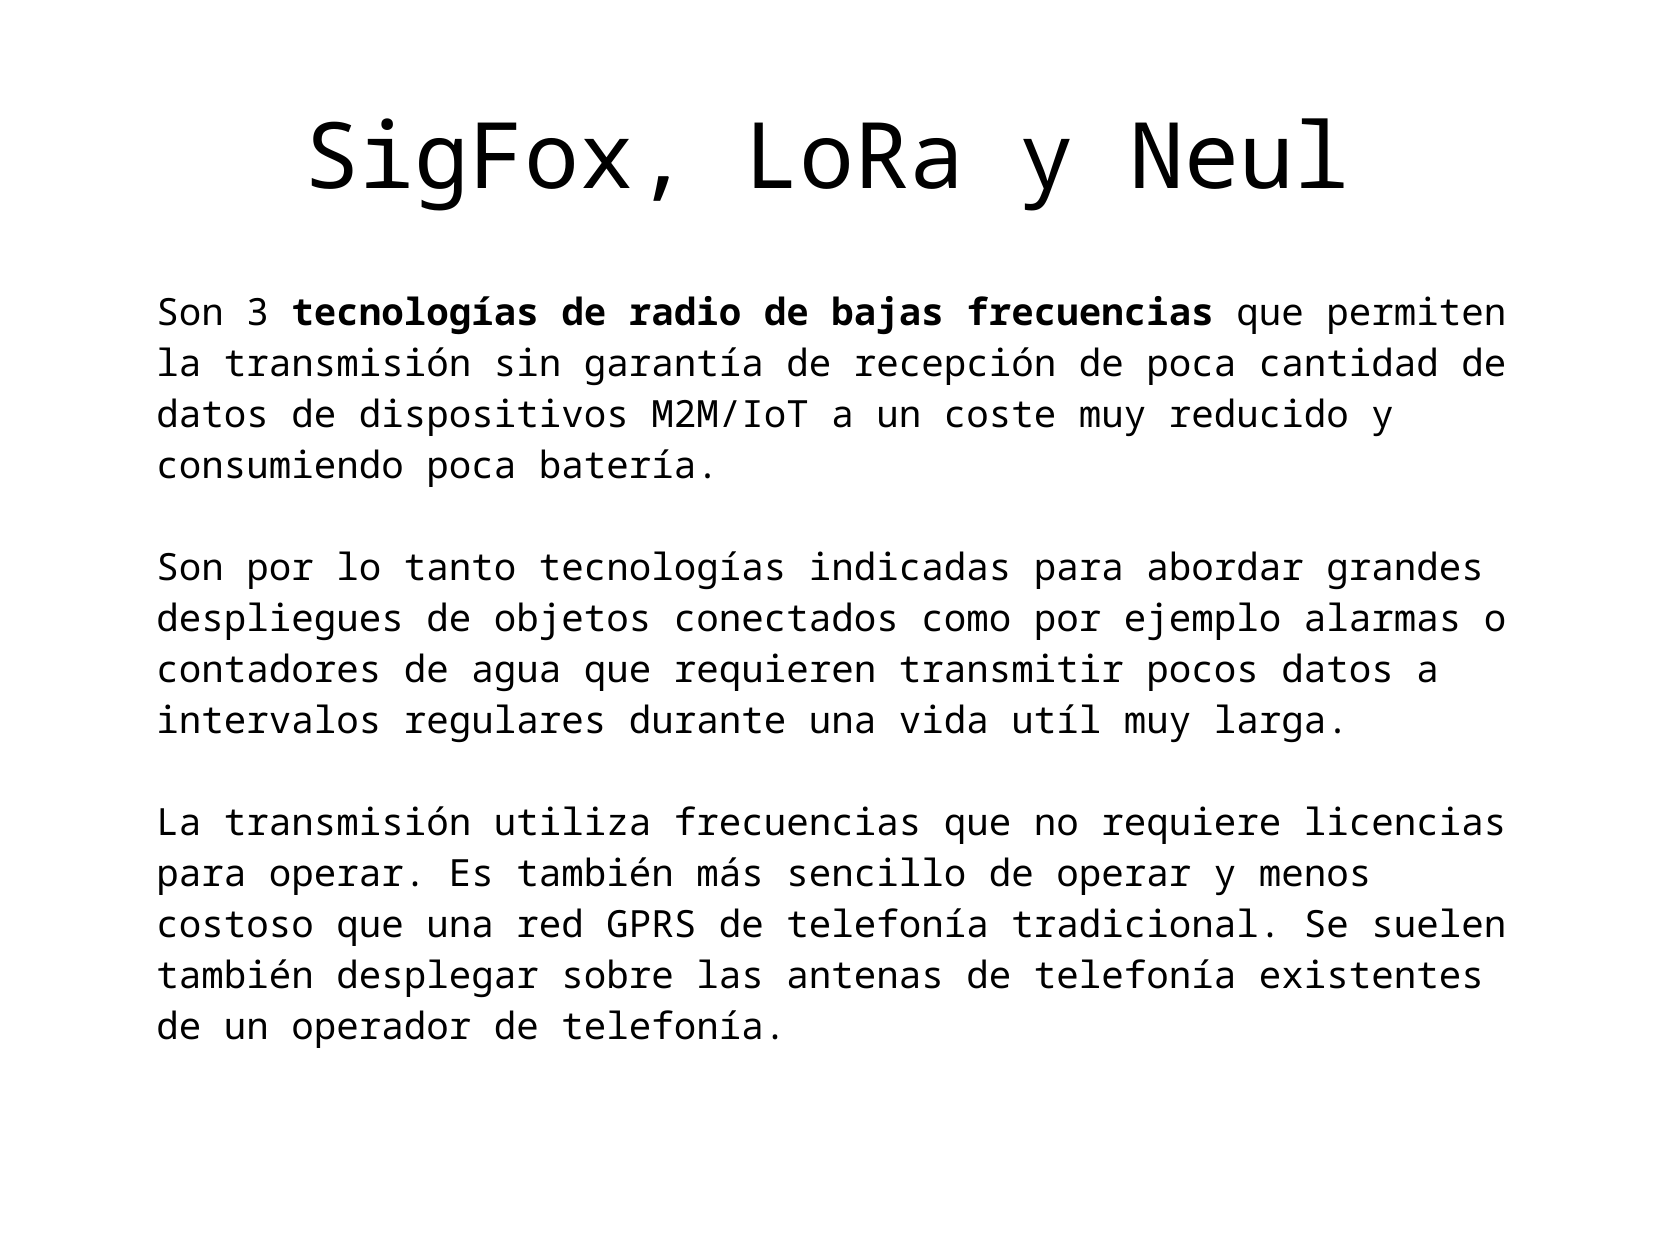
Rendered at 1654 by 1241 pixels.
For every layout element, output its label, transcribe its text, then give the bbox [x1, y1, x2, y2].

title SigFox, LoRa y Neul [82, 49, 1571, 257]
text_box Son 3 tecnologías de radio de bajas frecuencias que permiten la transmisión sin garantía de recepción de poca cantidad de datos de dispositivos M2M/IoT a un coste muy reducido y consumiendo poca batería. Son por lo tanto tecnologías indicadas para abordar grandes despliegues de objetos conectados como por ejemplo alarmas o contadores de agua que requieren transmitir pocos datos a intervalos regulares durante una vida utíl muy larga. La transmisión utiliza frecuencias que no requiere licencias para operar. Es también más sencillo de operar y menos costoso que una red GPRS de telefonía tradicional. Se suelen también desplegar sobre las antenas de telefonía existentes de un operador de telefonía. [141, 277, 1548, 878]
